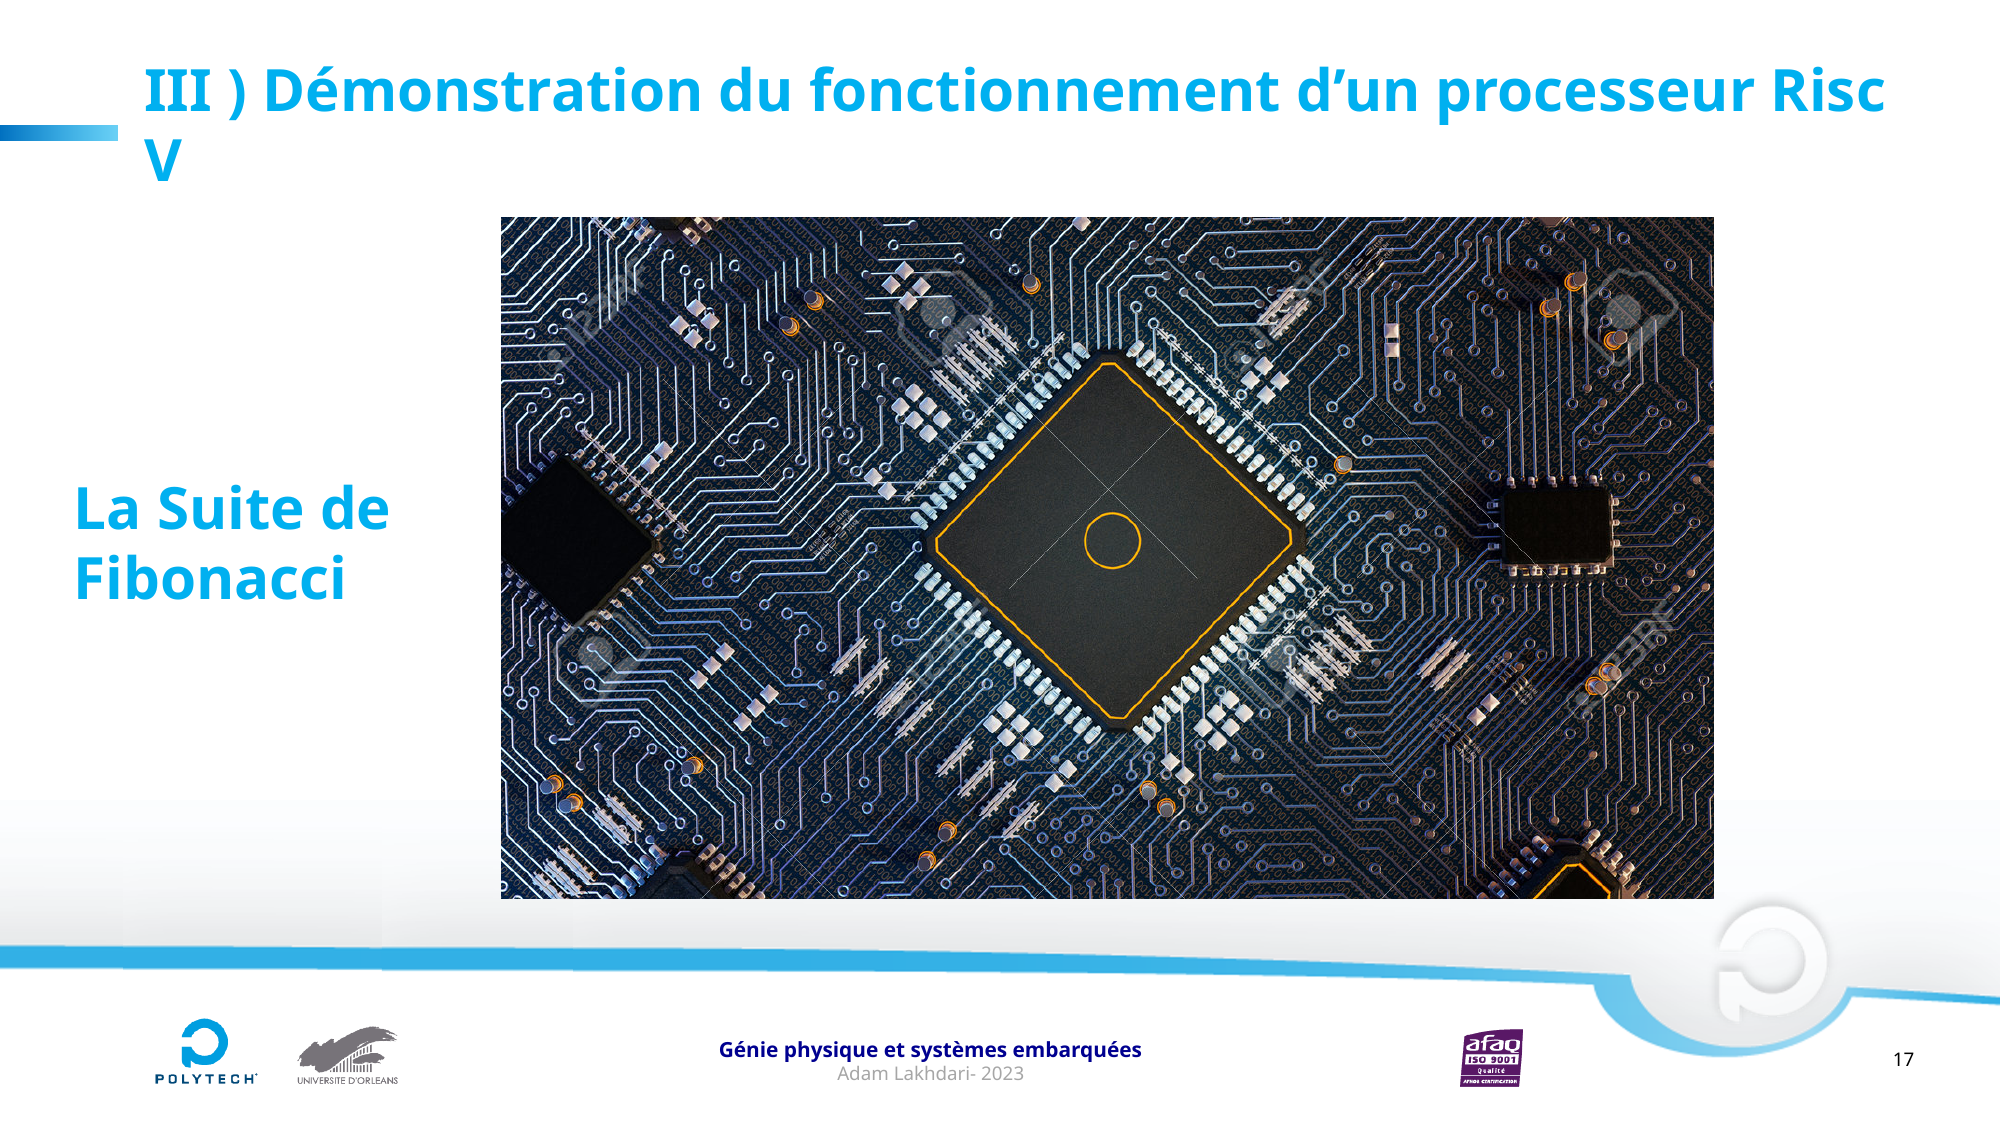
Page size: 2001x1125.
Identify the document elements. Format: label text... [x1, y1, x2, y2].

title III ) Démonstration du fonctionnement d’un processeur Risc V [129, 29, 1930, 218]
picture [0, 217, 2000, 1125]
text_box Génie physique et systèmes embarquées Adam Lakhdari- 2023 [402, 1035, 1459, 1085]
title La Suite de Fibonacci [59, 284, 591, 798]
